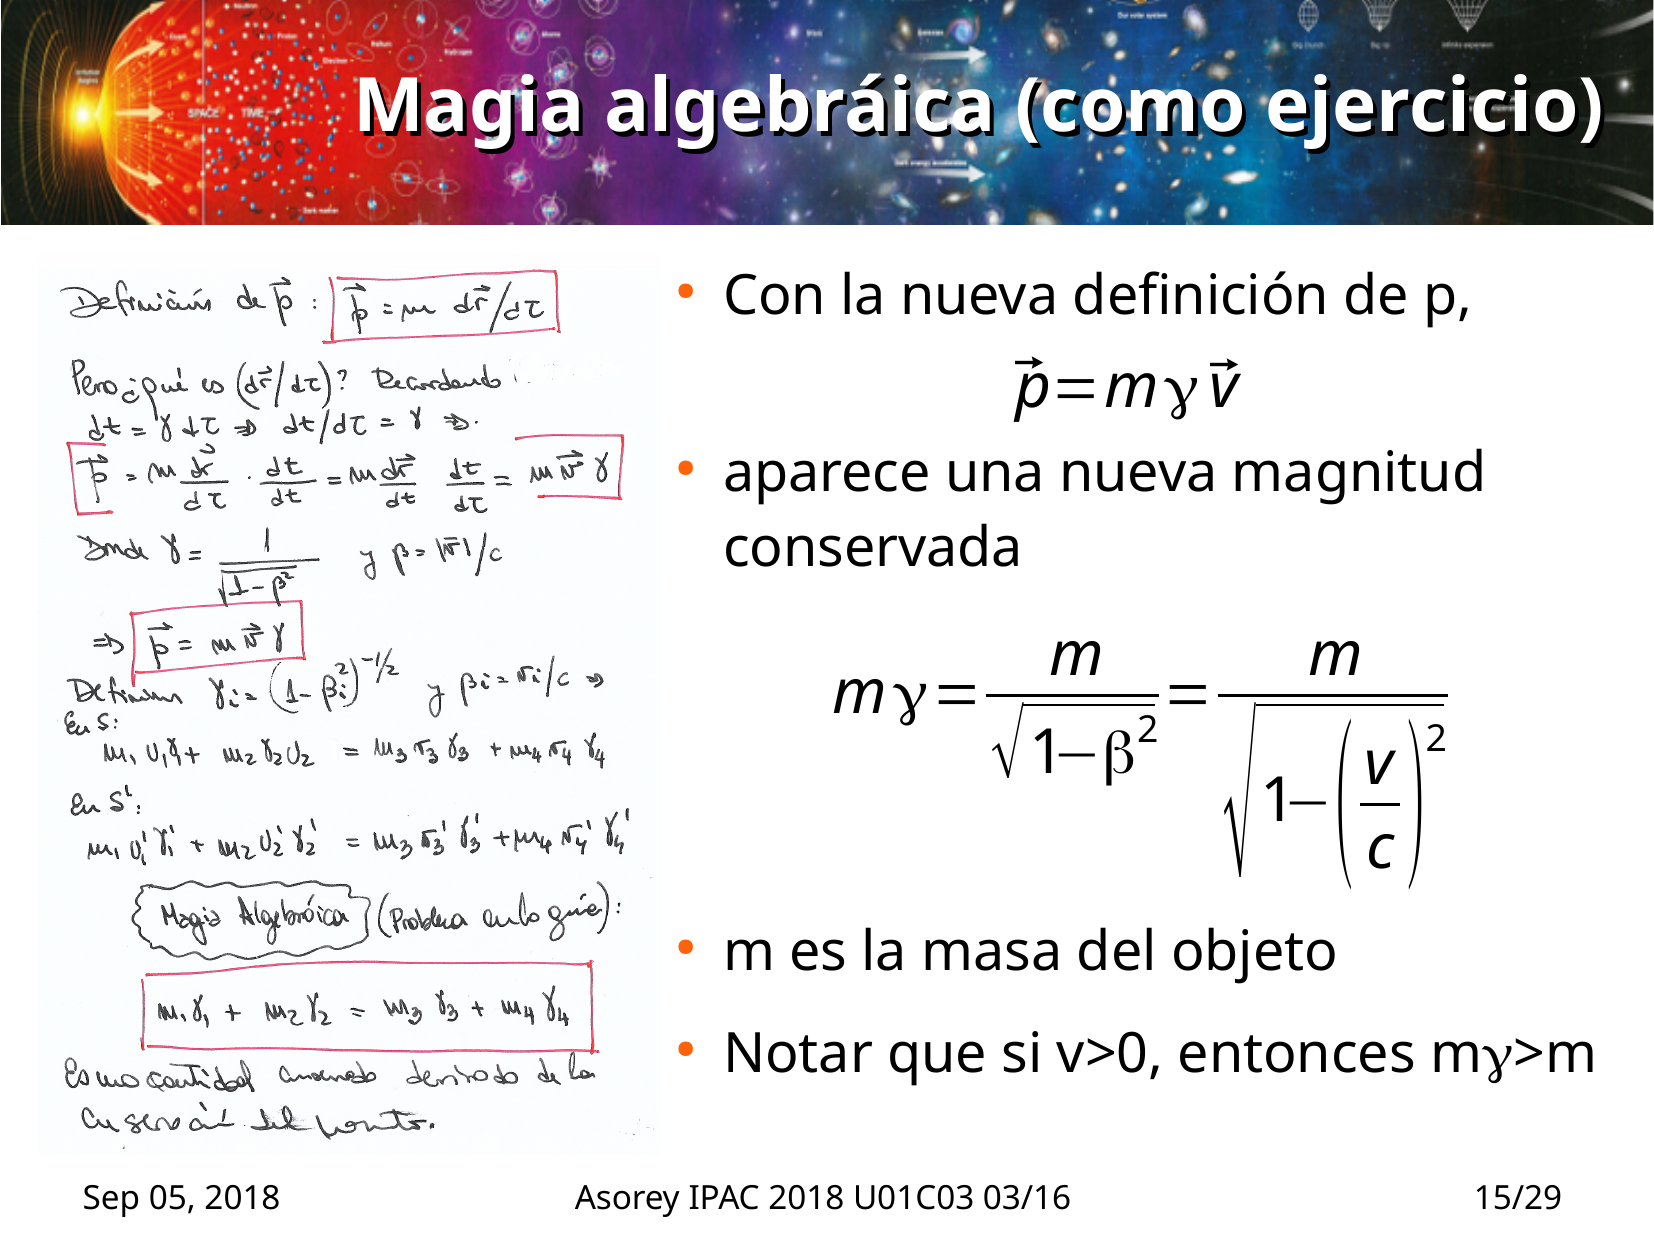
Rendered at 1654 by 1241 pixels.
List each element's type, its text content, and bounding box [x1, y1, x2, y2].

picture [1, 0, 1654, 225]
chart [1005, 347, 1249, 423]
chart [825, 615, 1458, 893]
title Magia algebráica (como ejercicio) [45, 15, 1606, 191]
list Con la nueva definición de p, aparece una nueva magnitud conservada m es la masa del objeto Notar que si v>0, entonces mg>m [660, 255, 1606, 1156]
picture [37, 254, 661, 1156]
